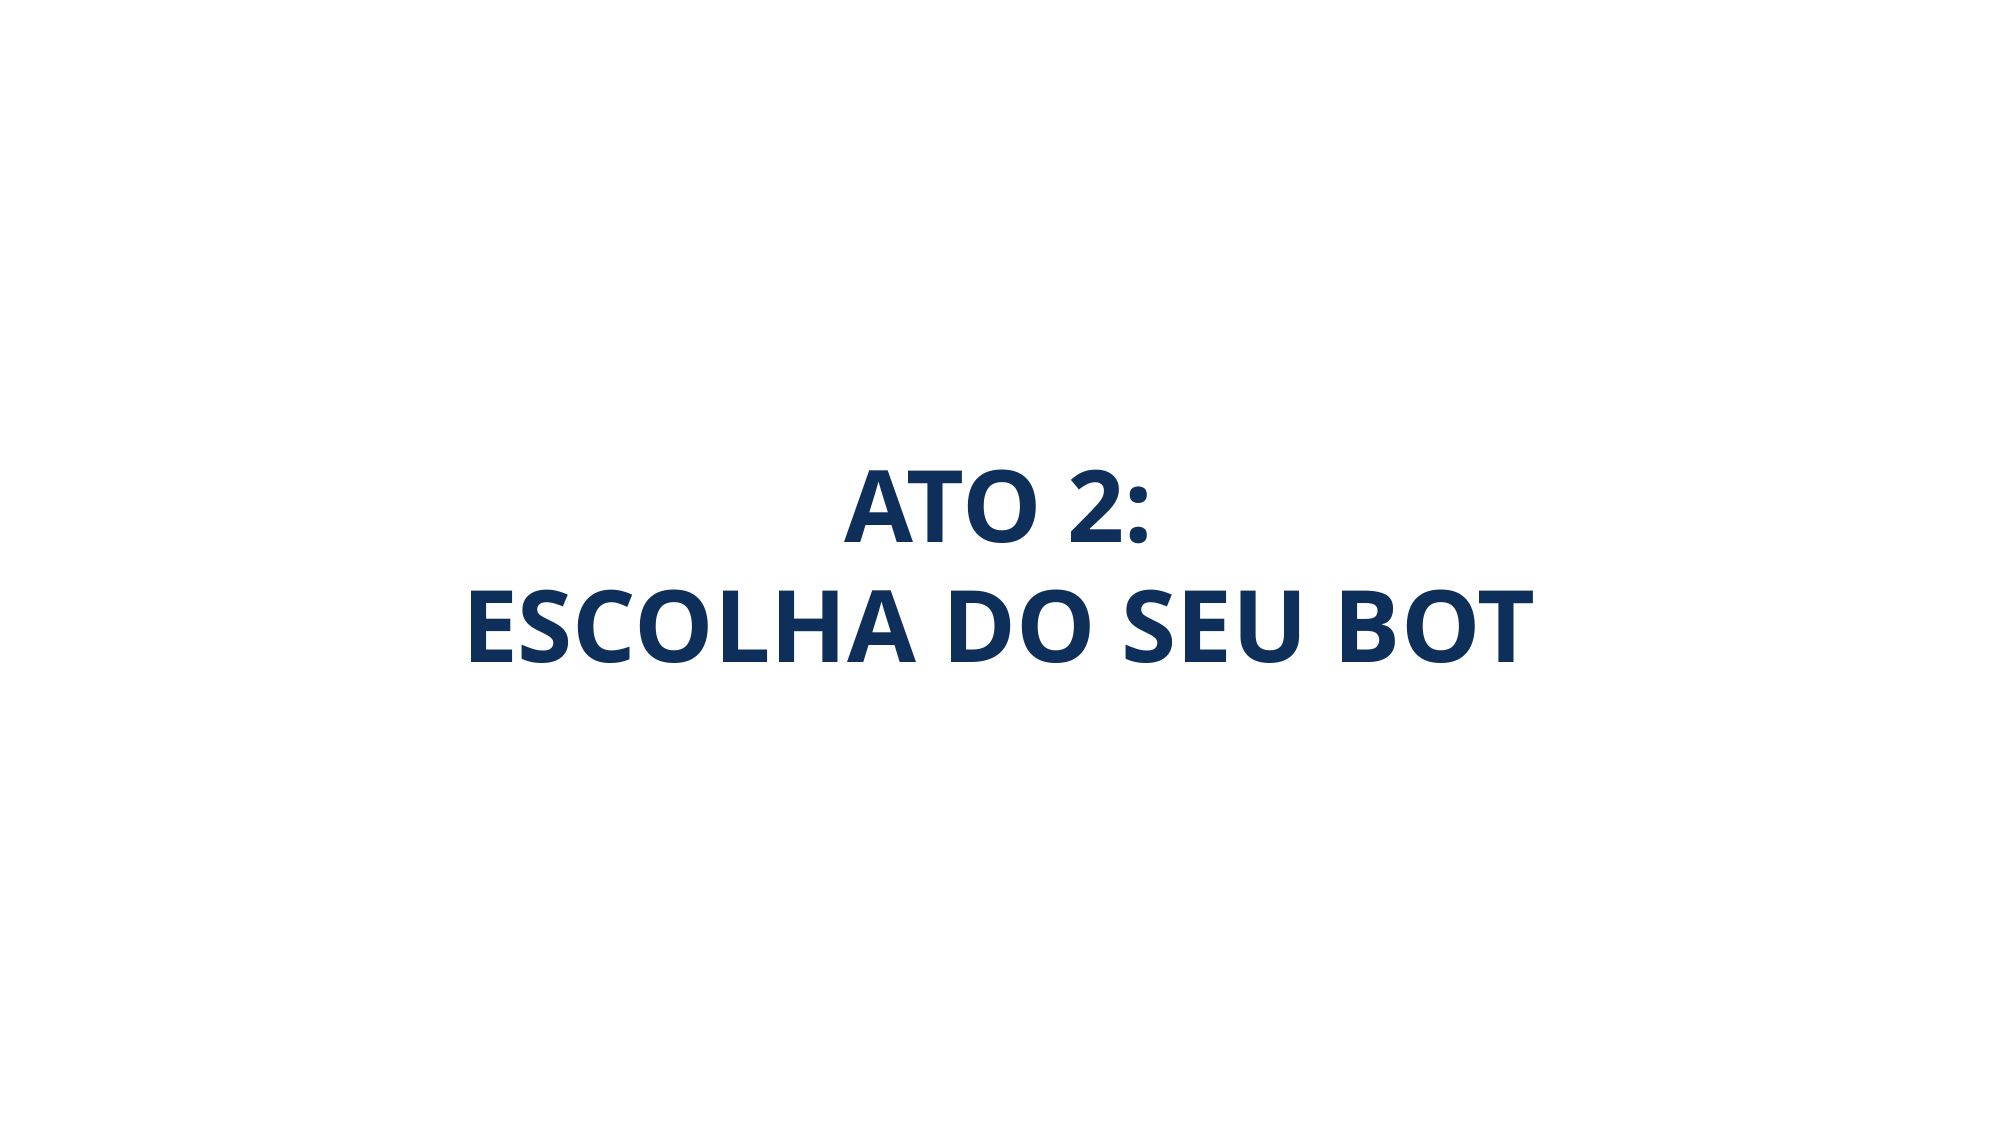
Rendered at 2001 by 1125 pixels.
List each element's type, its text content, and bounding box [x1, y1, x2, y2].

text_box ATO 2: ESCOLHA DO SEU BOT [393, 435, 1605, 690]
